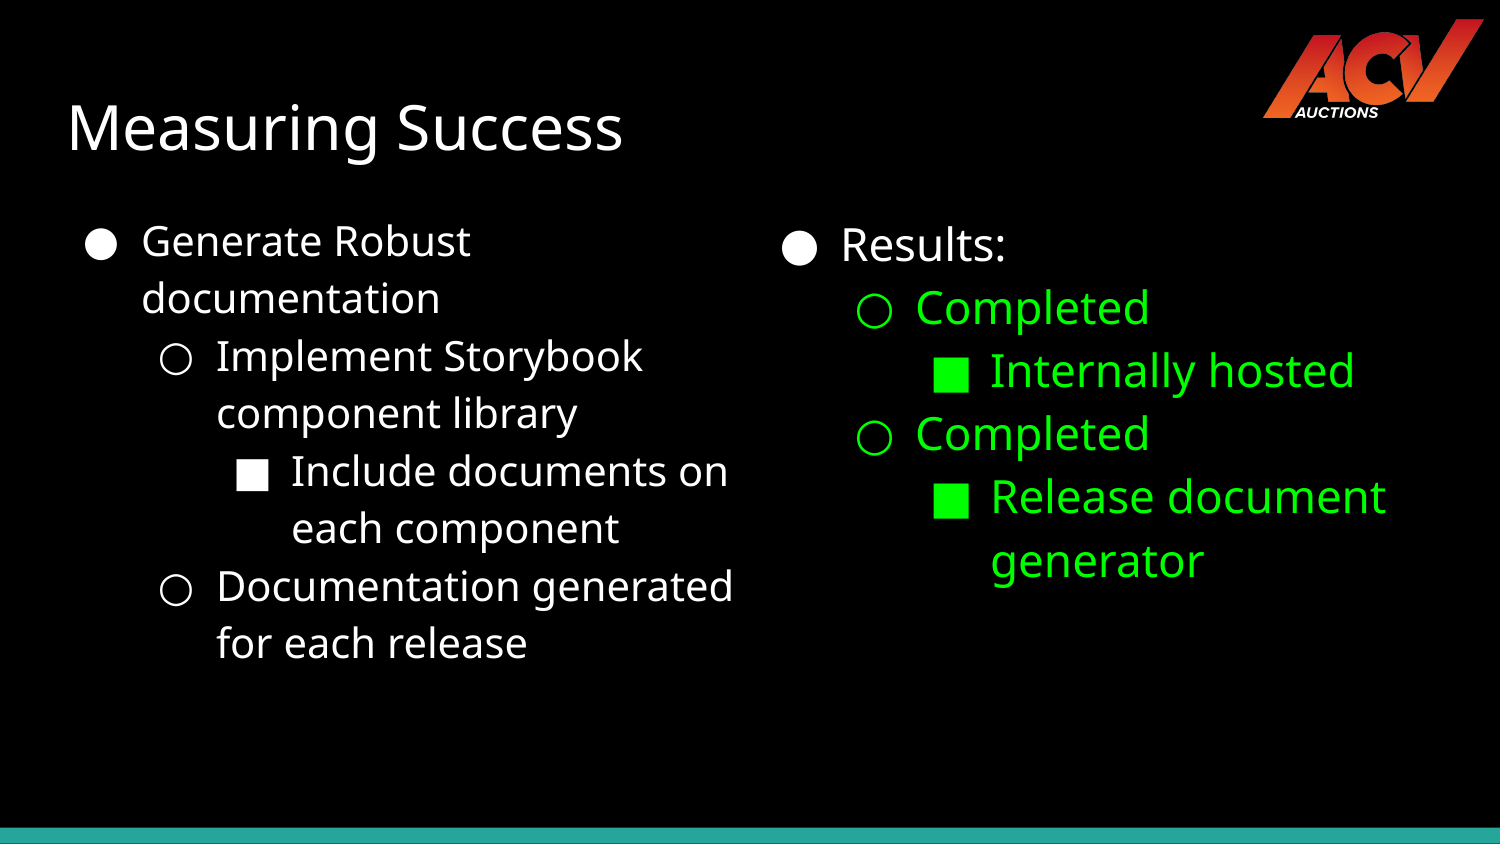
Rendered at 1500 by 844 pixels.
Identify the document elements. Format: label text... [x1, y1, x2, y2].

list Results: Completed Internally hosted Completed Release document generator [750, 192, 1449, 815]
list Generate Robust documentation Implement Storybook component library Include documents on each component Documentation generated for each release [51, 192, 750, 815]
picture [1262, 19, 1484, 118]
title Measuring Success [51, 72, 1449, 174]
